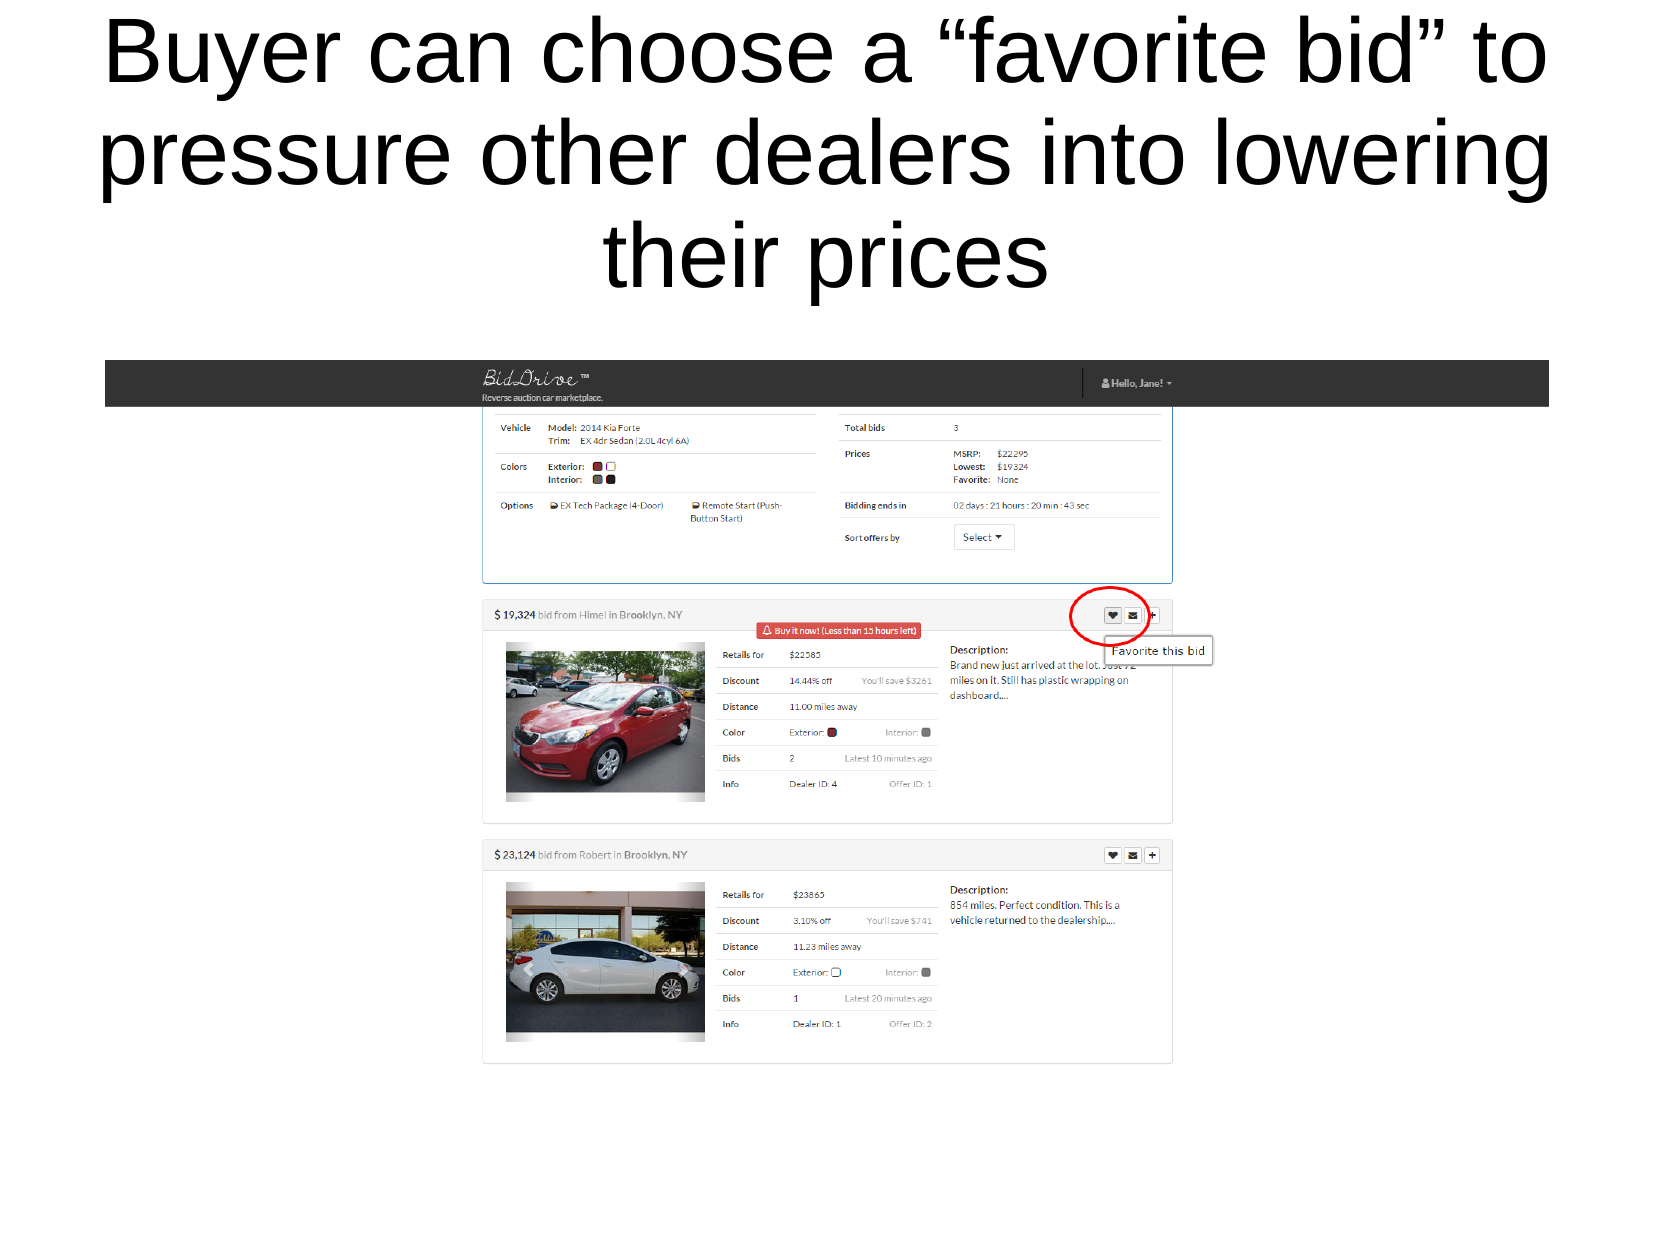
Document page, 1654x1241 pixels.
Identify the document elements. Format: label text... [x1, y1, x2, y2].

title Buyer can choose a “favorite bid” to pressure other dealers into lowering their prices [82, 0, 1571, 307]
picture [105, 360, 1549, 1081]
